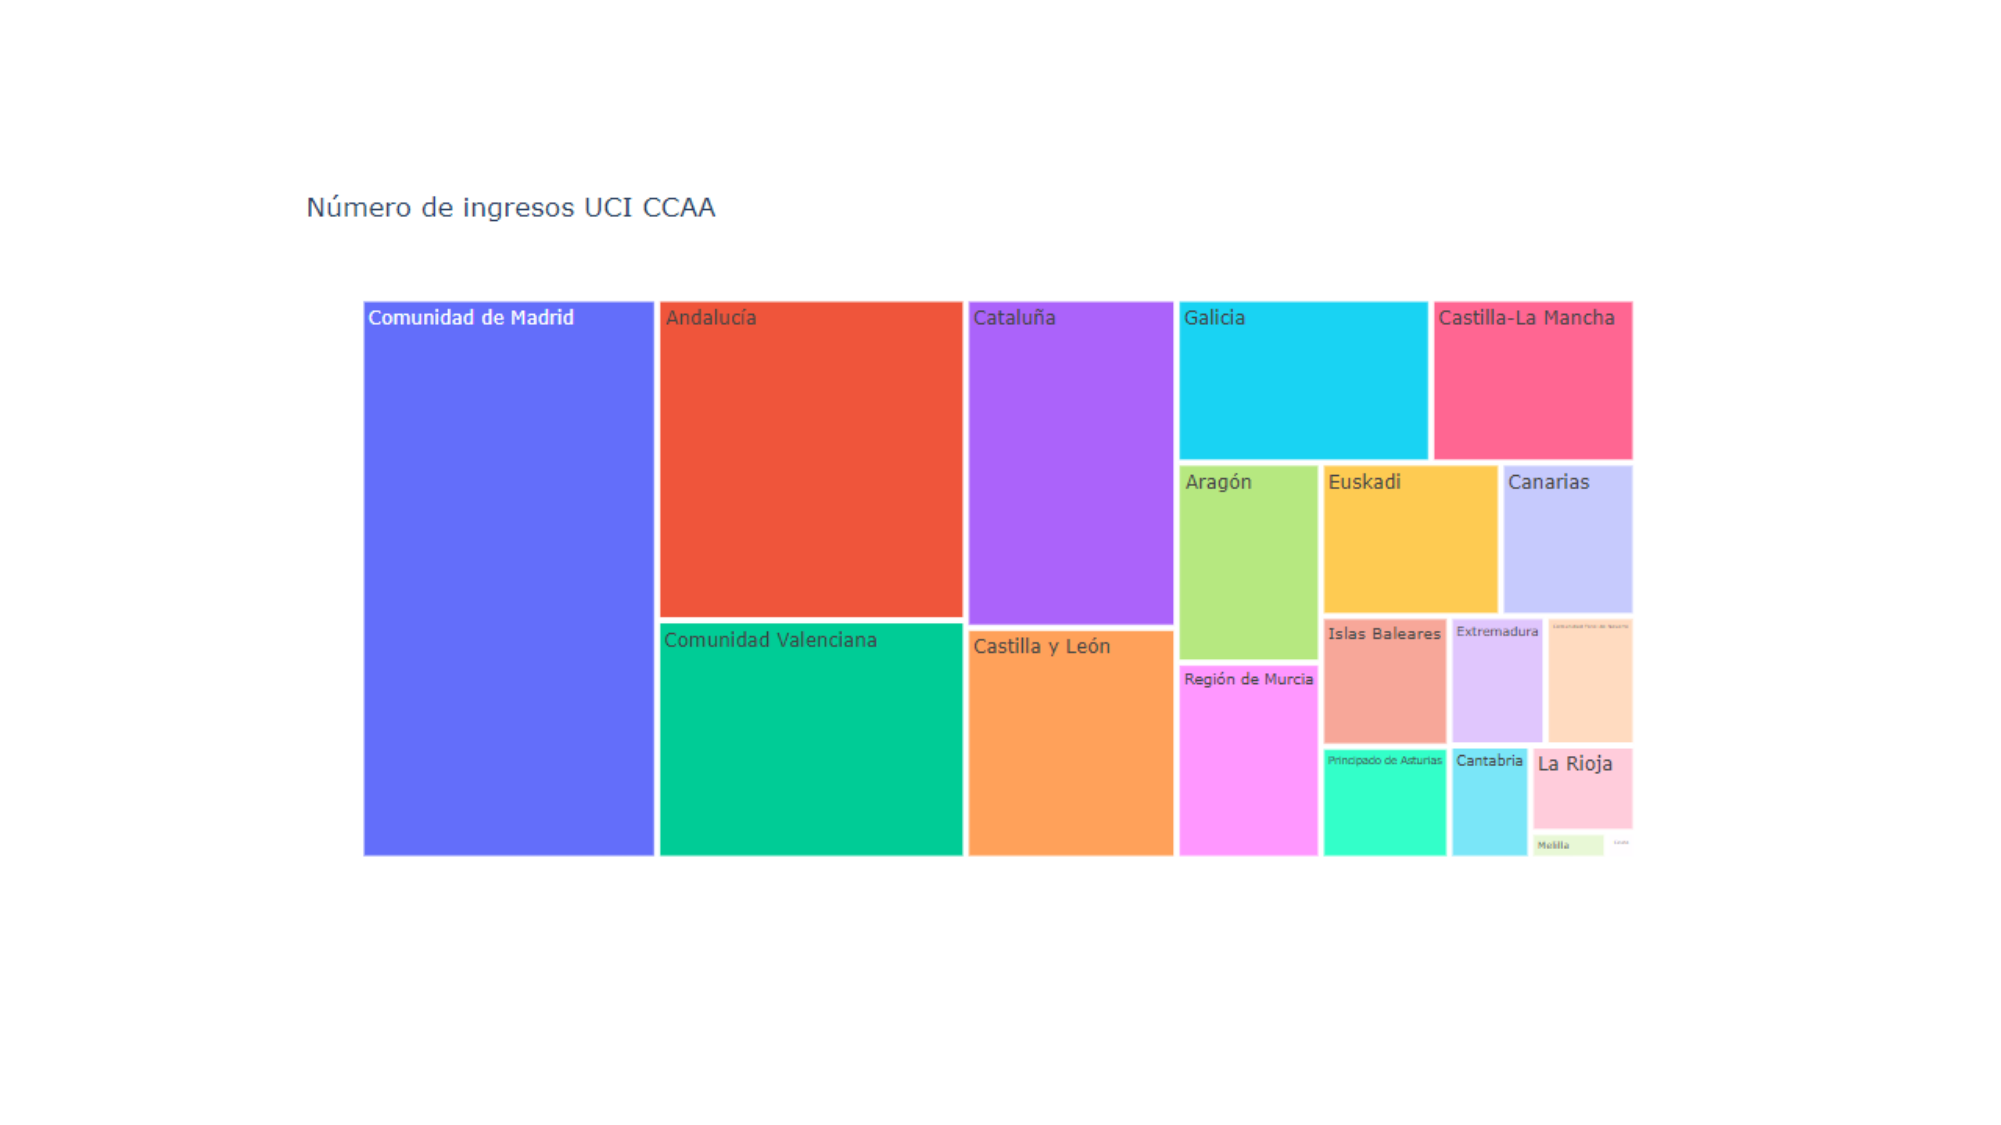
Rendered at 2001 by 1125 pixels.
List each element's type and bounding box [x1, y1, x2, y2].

picture [301, 184, 1649, 875]
